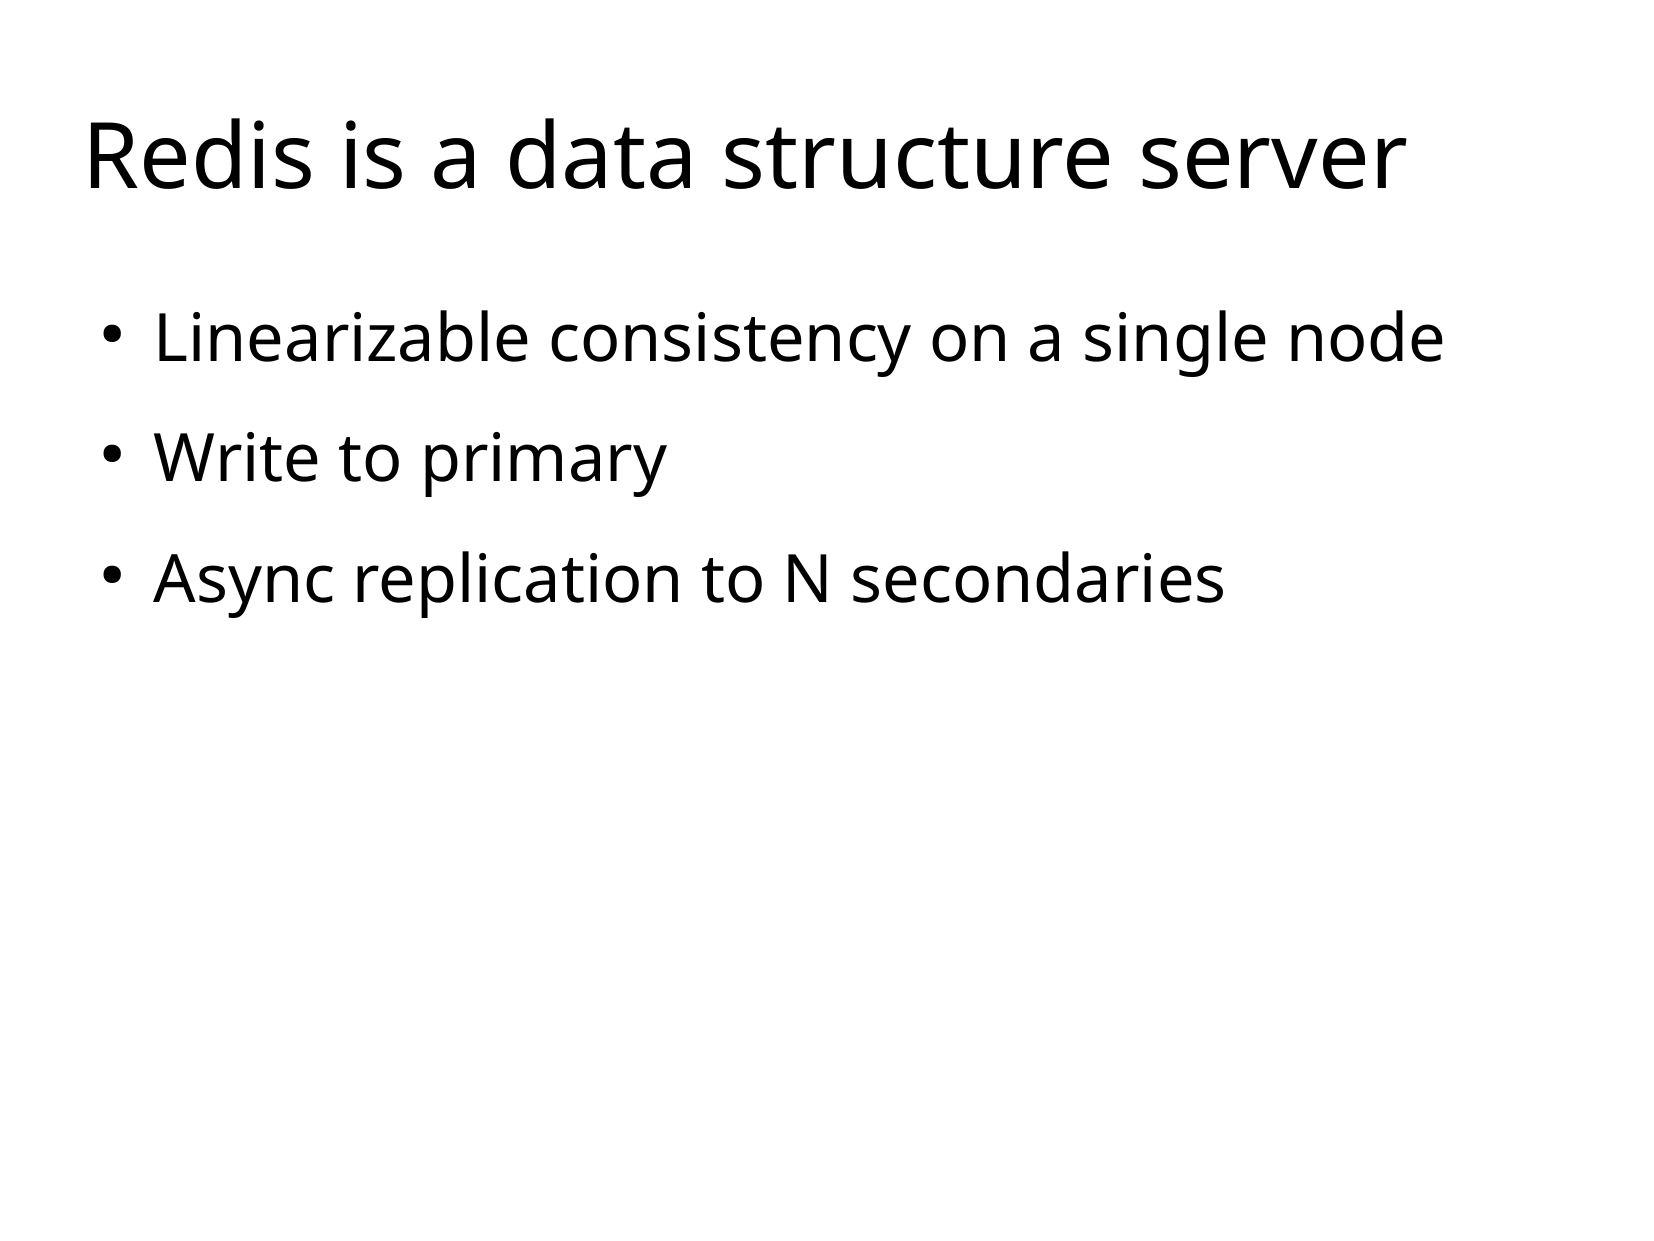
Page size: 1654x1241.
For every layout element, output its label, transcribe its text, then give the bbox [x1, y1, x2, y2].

title Redis is a data structure server [82, 49, 1571, 257]
list Linearizable consistency on a single node Write to primary Async replication to N secondaries [82, 290, 1538, 1010]
